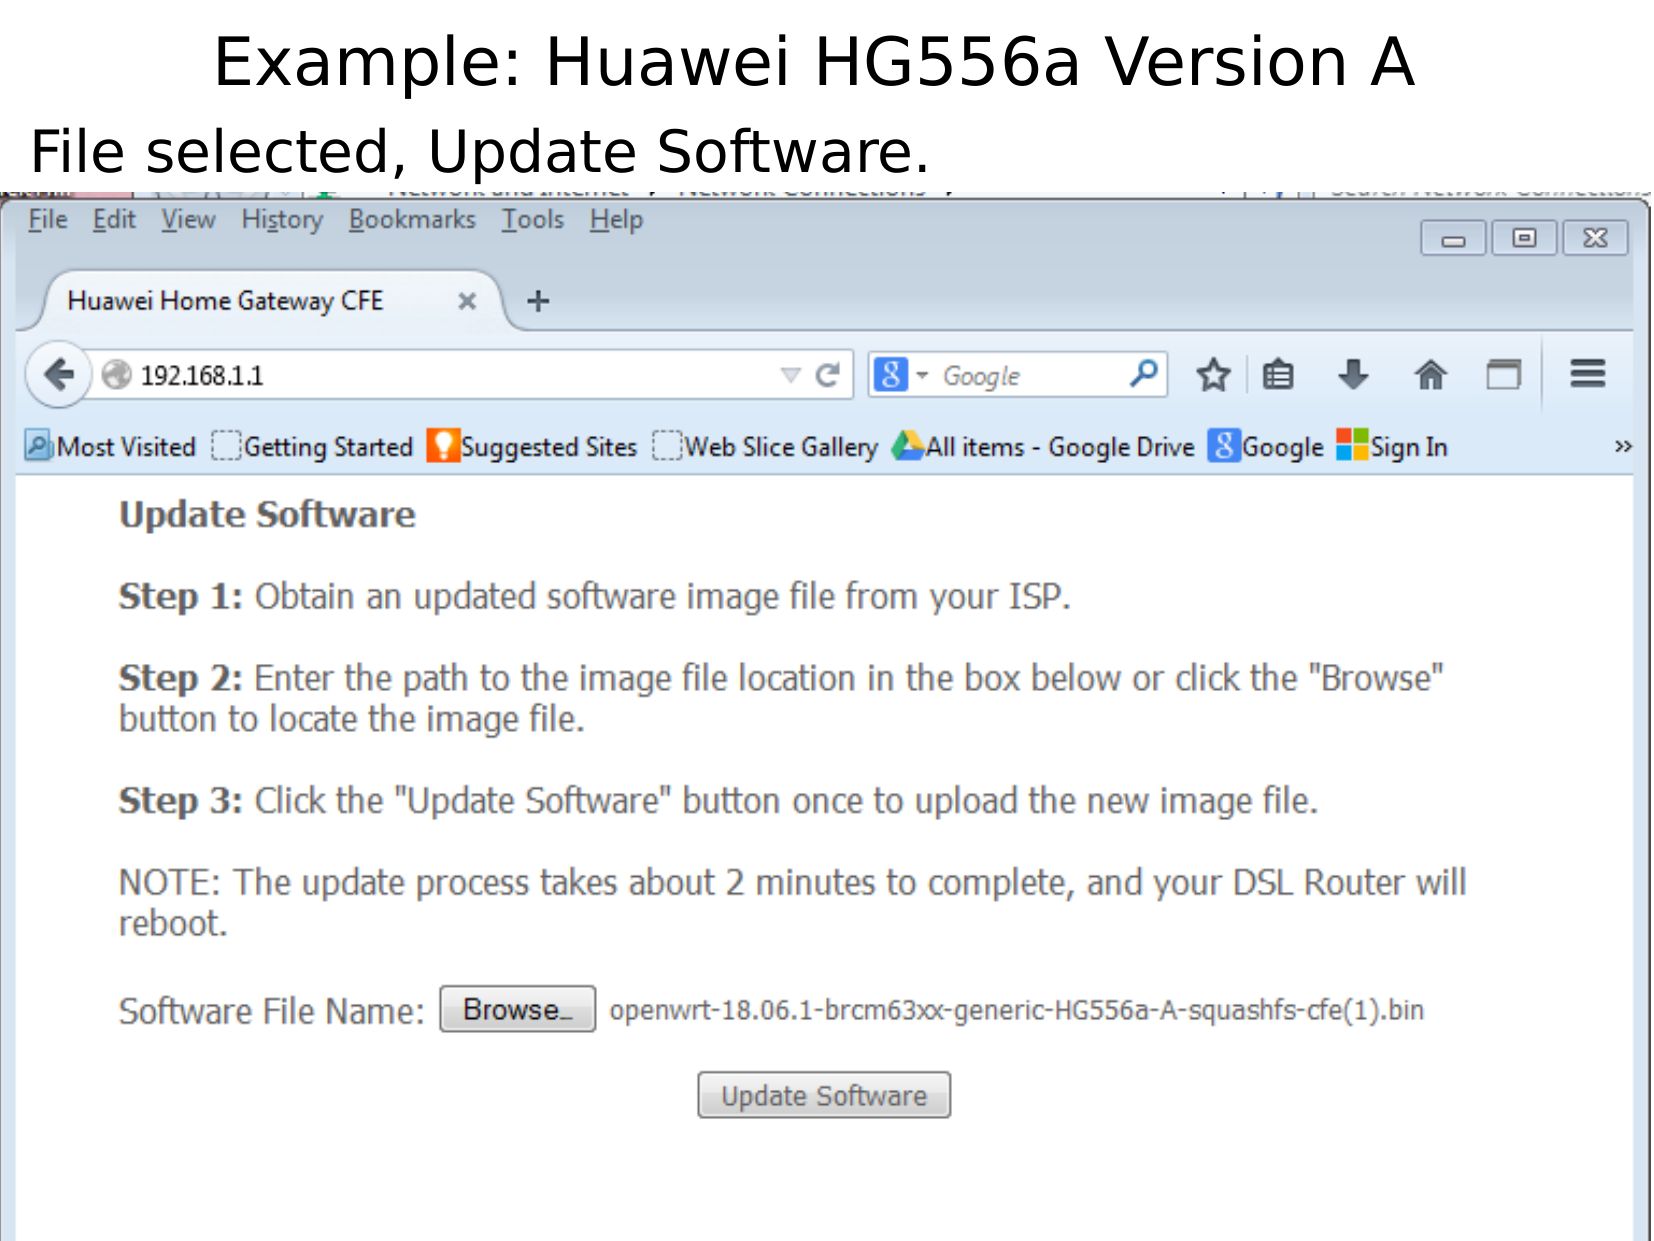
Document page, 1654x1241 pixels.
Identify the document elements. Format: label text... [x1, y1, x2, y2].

picture [0, 192, 1651, 1241]
title Example: Huawei HG556a Version A [70, 23, 1560, 102]
text_box File selected, Update Software. [14, 111, 1645, 192]
